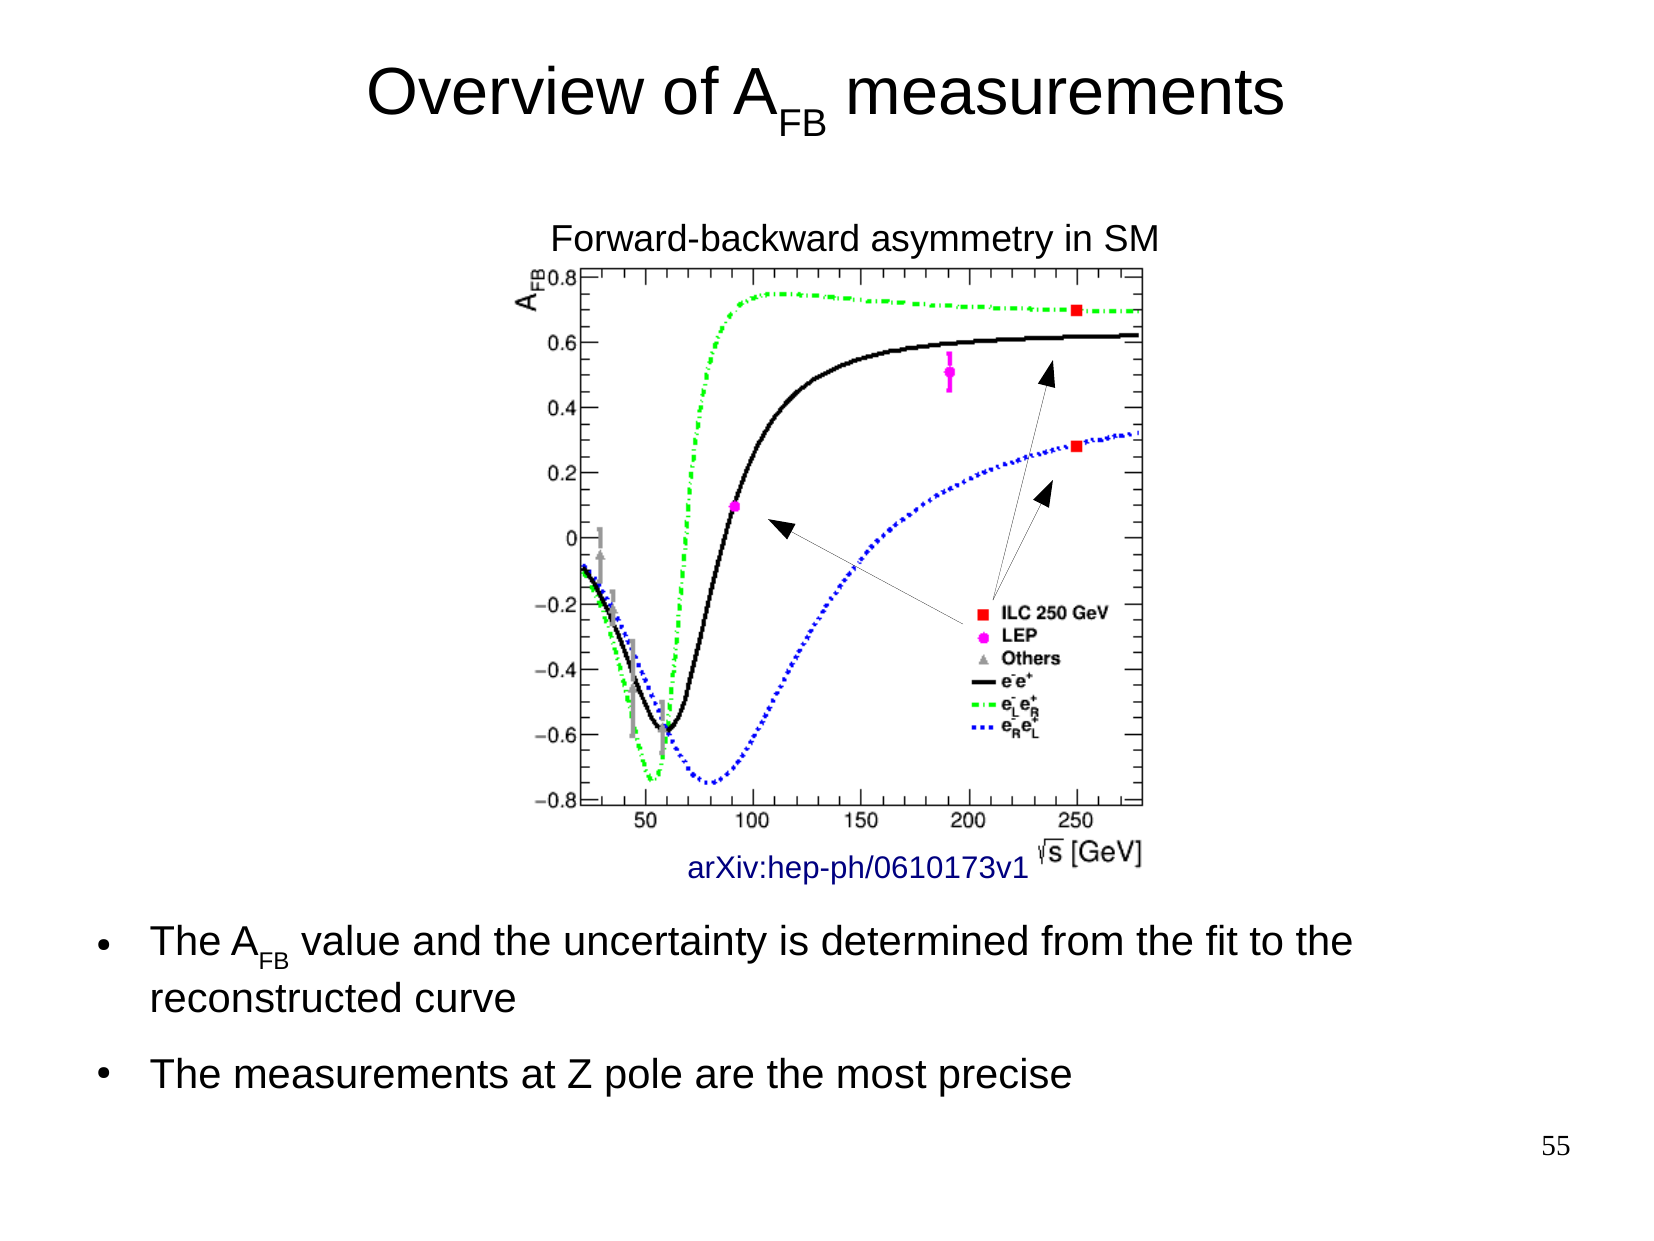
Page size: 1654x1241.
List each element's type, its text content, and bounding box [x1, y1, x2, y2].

text_box Forward-backward asymmetry in SM [535, 210, 1176, 267]
list The AFB value and the uncertainty is determined from the fit to the reconstructed curve The measurements at Z pole are the most precise [78, 918, 1571, 1197]
picture [512, 255, 1161, 871]
title Overview of AFB measurements [82, 49, 1571, 151]
text_box arXiv:hep-ph/0610173v1 [663, 843, 1054, 893]
